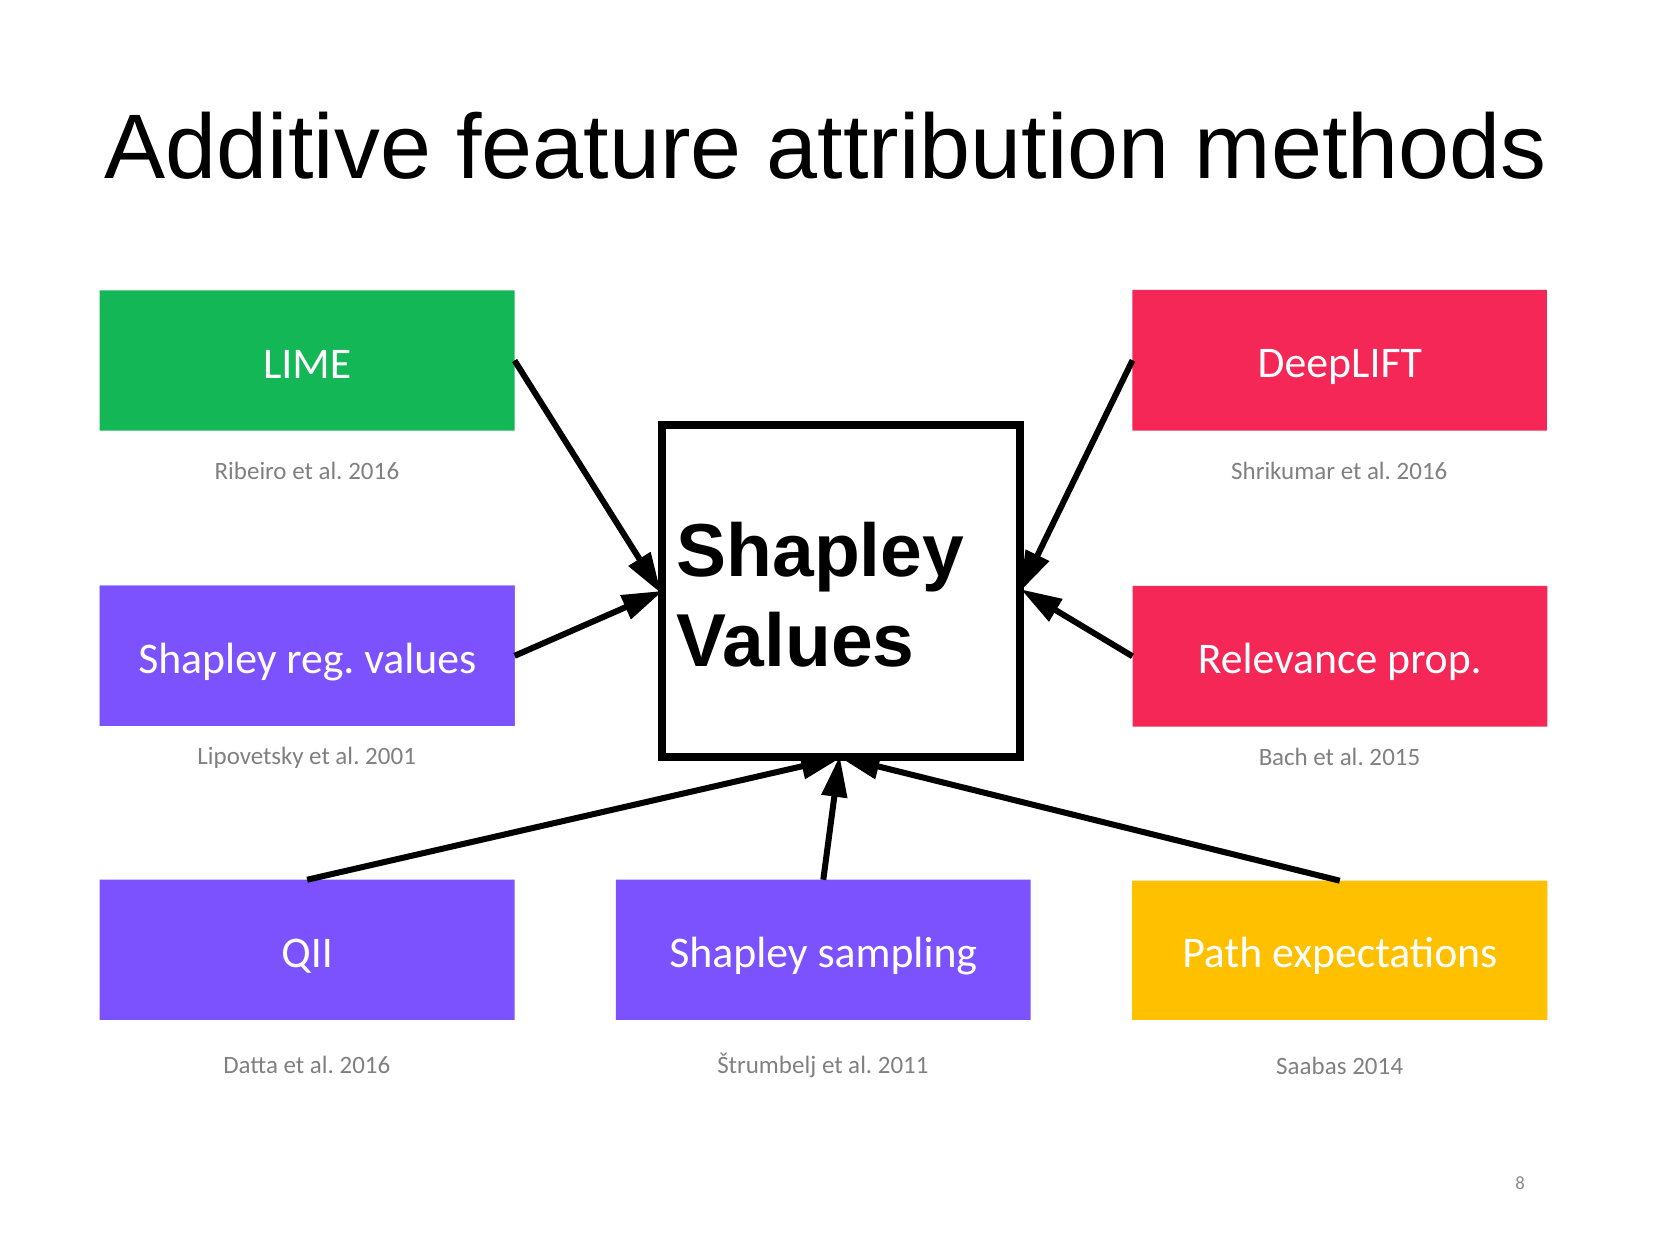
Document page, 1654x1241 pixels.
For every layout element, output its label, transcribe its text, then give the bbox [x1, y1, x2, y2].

text_box Ribeiro et al. 2016 [199, 447, 415, 493]
text_box Path expectations [1132, 880, 1548, 1020]
text_box Bach et al. 2015 [1243, 733, 1436, 778]
slide_number <number> [1167, 1149, 1540, 1216]
text_box QII [99, 879, 515, 1020]
text_box Additive feature attribution methods [0, 79, 1654, 205]
text_box Lipovetsky et al. 2001 [182, 731, 432, 777]
text_box Shapley Values [662, 425, 1020, 758]
text_box LIME [99, 290, 515, 431]
text_box Shapley reg. values [99, 585, 515, 726]
text_box Shrikumar et al. 2016 [1216, 447, 1463, 493]
text_box Shapley sampling [615, 879, 1031, 1020]
text_box Štrumbelj et al. 2011 [702, 1041, 945, 1087]
text_box Relevance prop. [1132, 585, 1548, 727]
text_box DeepLIFT [1132, 289, 1547, 431]
text_box Datta et al. 2016 [208, 1041, 406, 1087]
text_box Saabas 2014 [1261, 1041, 1419, 1087]
